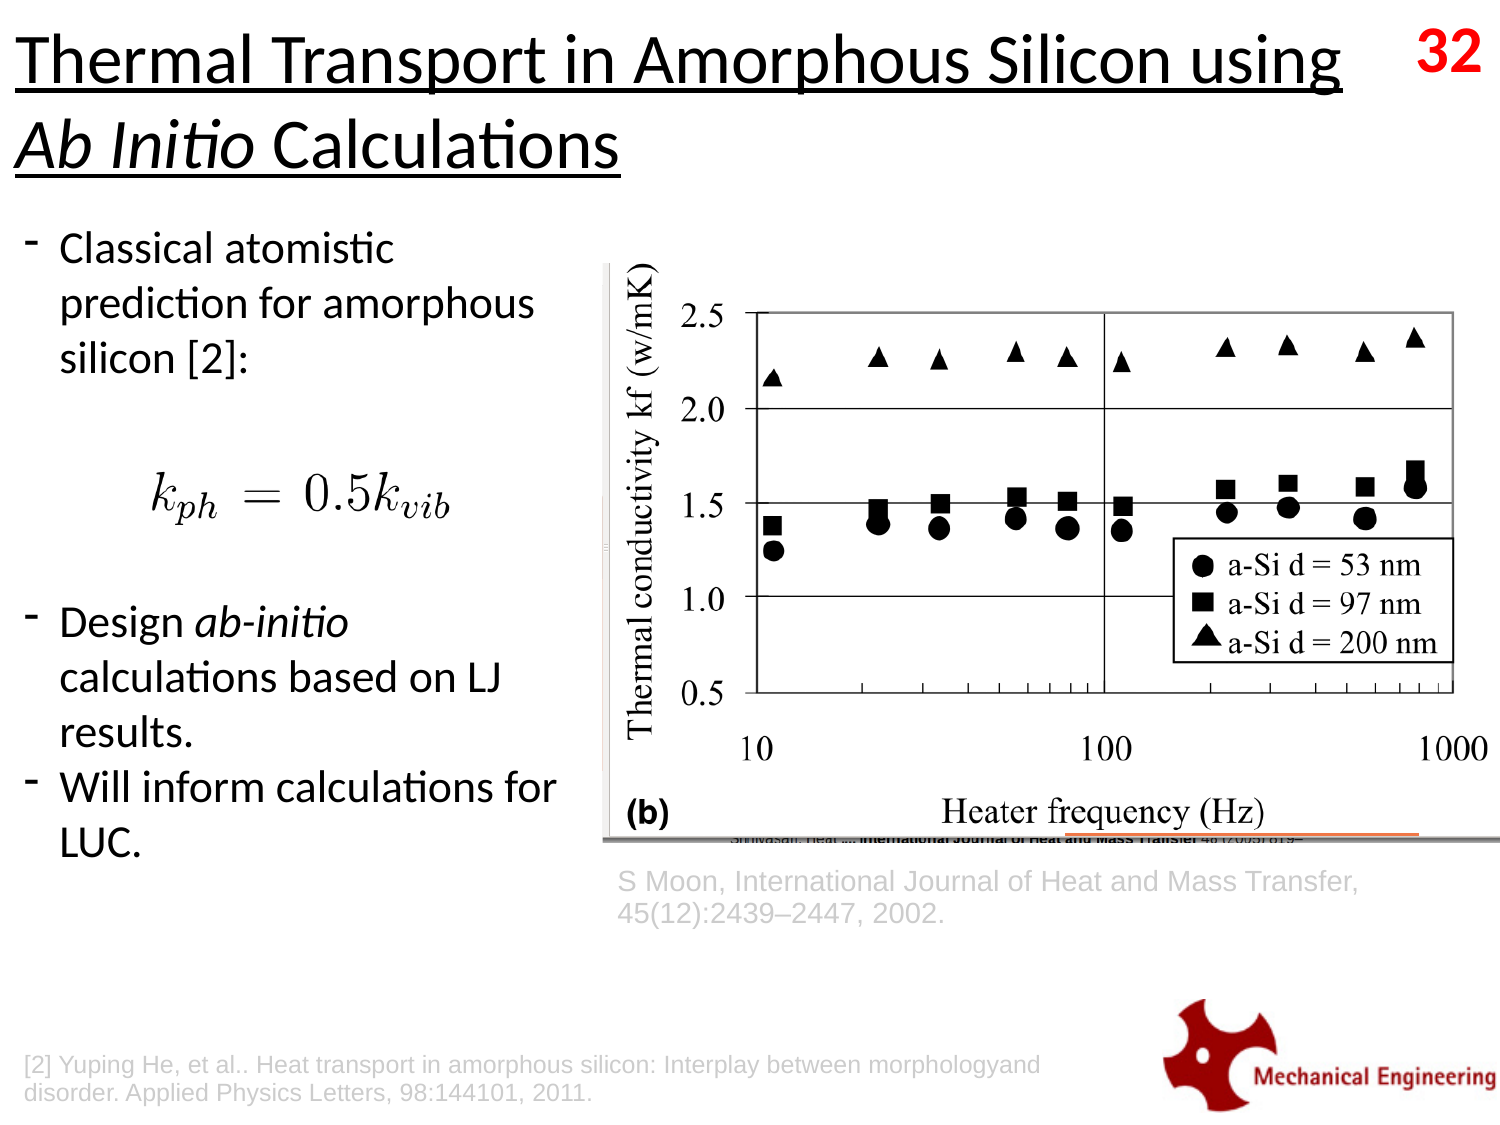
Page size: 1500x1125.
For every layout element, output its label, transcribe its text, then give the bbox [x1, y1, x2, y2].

text_box Classical atomistic prediction for amorphous silicon [2]: [9, 210, 565, 391]
title Thermal Transport in Amorphous Silicon using Ab Initio Calculations [0, 3, 1381, 192]
text_box Design ab-initio calculations based on LJ results. Will inform calculations for LUC. [9, 584, 586, 875]
text_box S Moon, International Journal of Heat and Mass Transfer, 45(12):2439–2447, 2002. [602, 857, 1500, 942]
picture [602, 263, 1500, 843]
picture [139, 456, 451, 541]
picture [1162, 999, 1497, 1113]
text_box [2] Yuping He, et al.. Heat transport in amorphous silicon: Interplay between morphologyand disorder. Applied Physics Letters, 98:144101, 2011. [9, 1043, 1075, 1125]
text_box 32 [1400, 0, 1499, 93]
